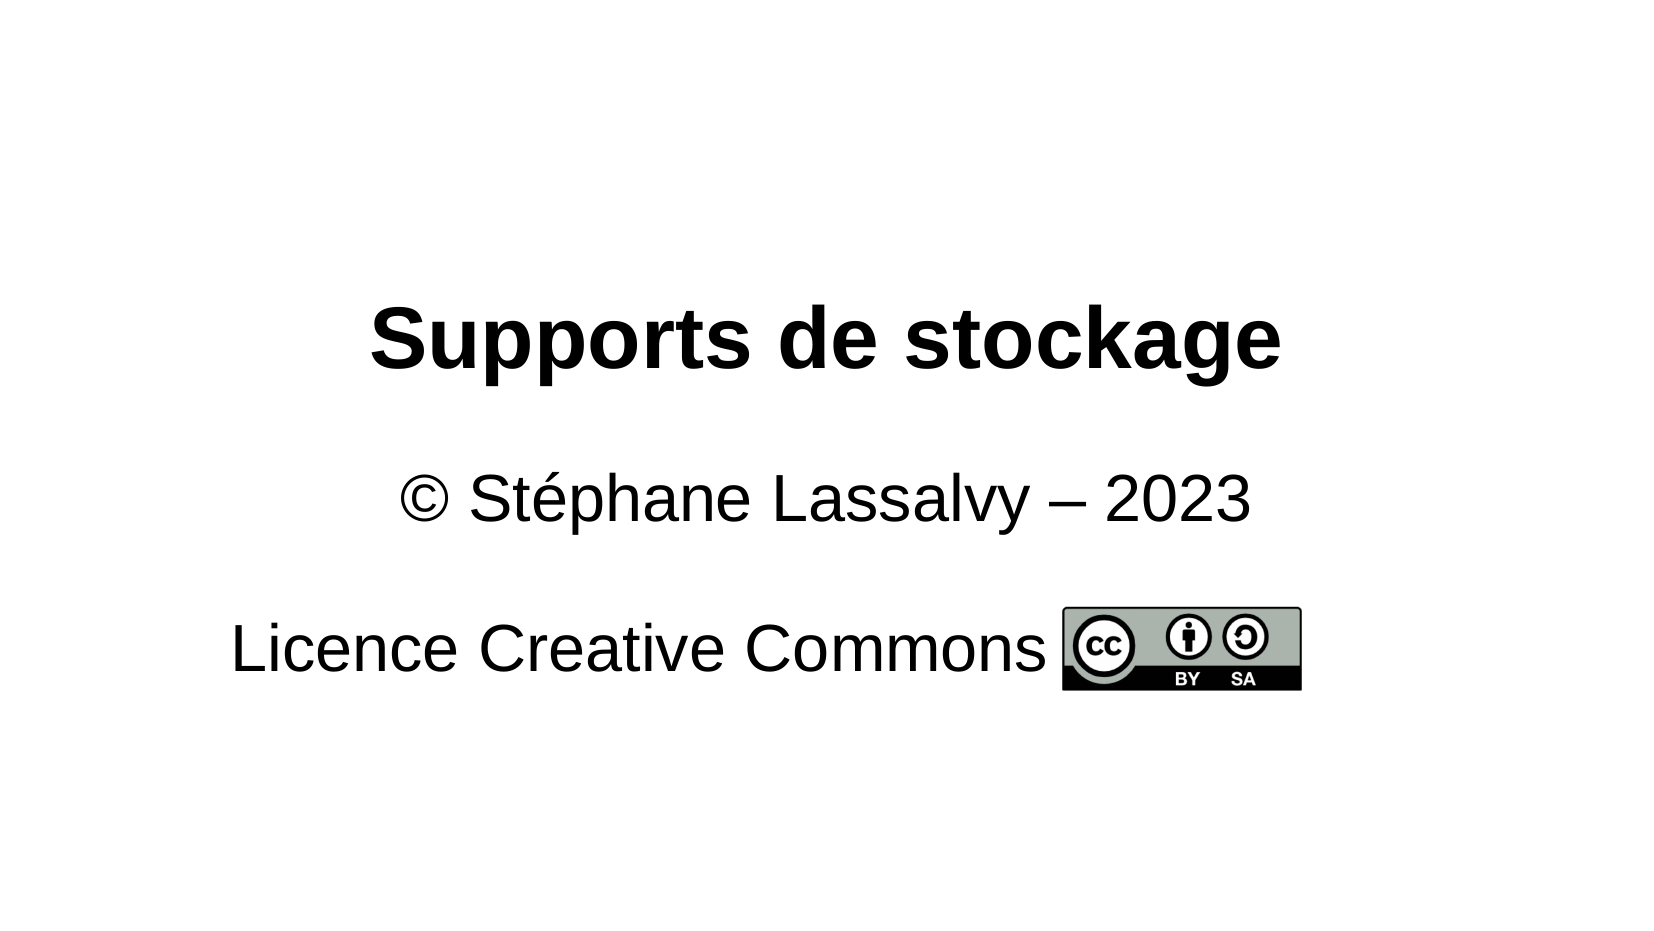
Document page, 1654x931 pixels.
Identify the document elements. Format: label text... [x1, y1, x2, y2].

picture [1062, 606, 1302, 691]
text_box Supports de stockage © Stéphane Lassalvy – 2023 Licence Creative Commons [82, 217, 1571, 758]
